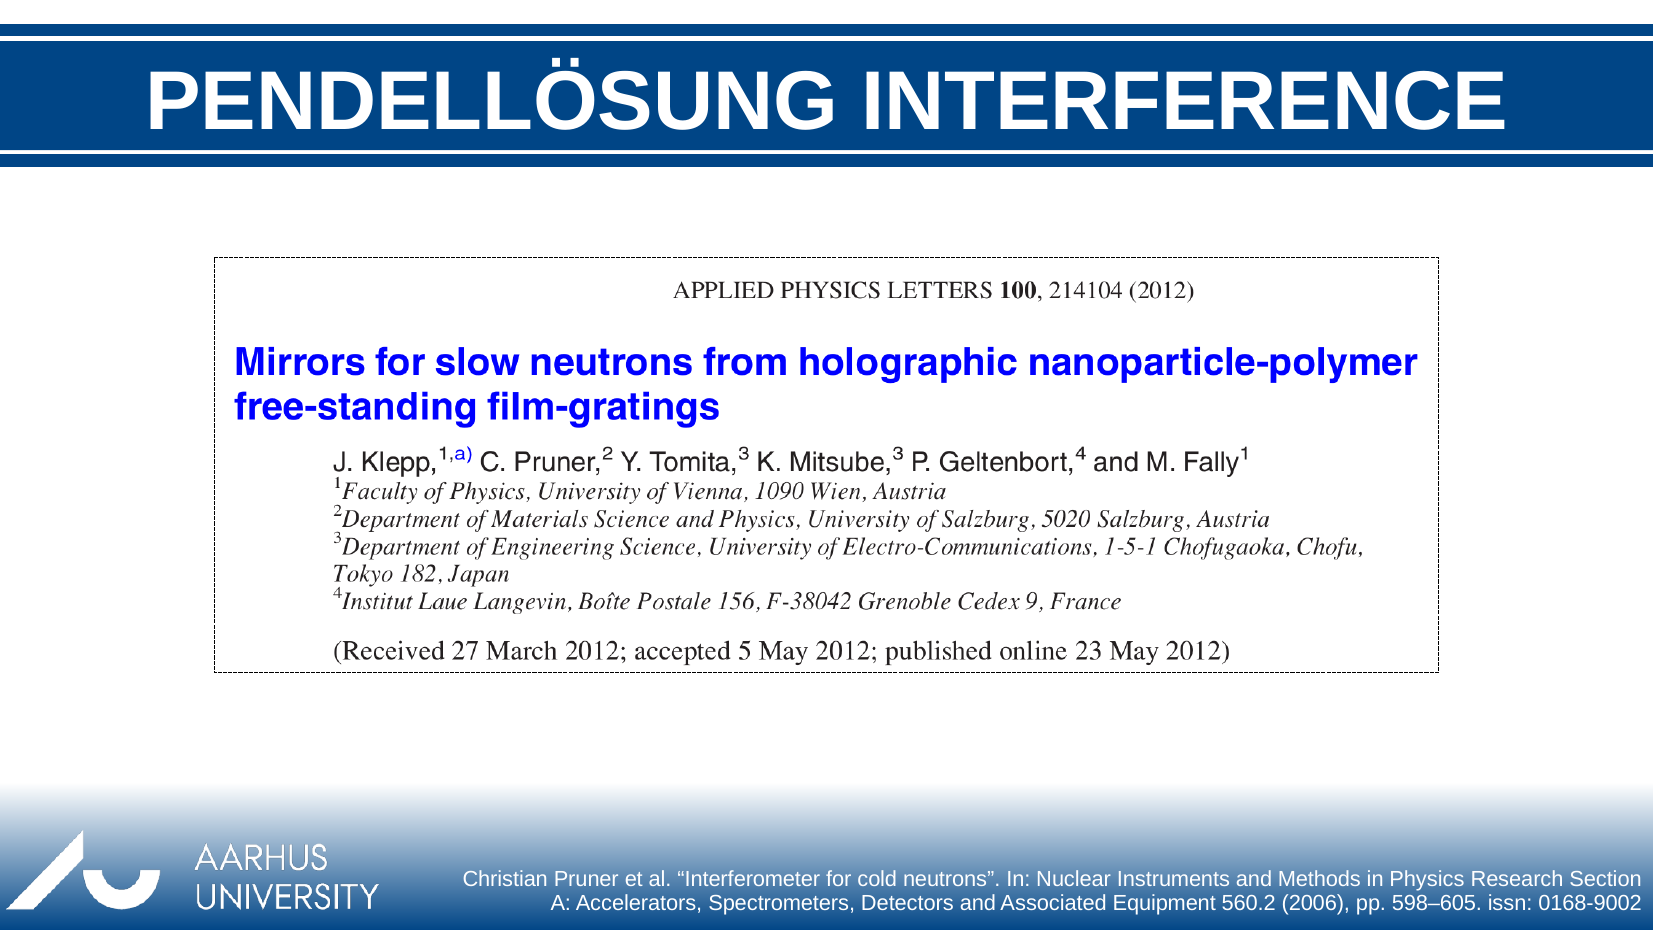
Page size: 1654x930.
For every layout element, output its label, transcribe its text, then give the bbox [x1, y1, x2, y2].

picture [5, 829, 414, 917]
text_box Christian Pruner et al. “Interferometer for cold neutrons”. In: Nuclear Instruments and Methods in Physics Research Section A: Accelerators, Spectrometers, Detectors and Associated Equipment 560.2 (2006), pp. 598–605. issn: 0168-9002 [443, 859, 1653, 923]
title PENDELLÖSUNG INTERFERENCE [0, 41, 1653, 151]
picture [214, 257, 1439, 673]
